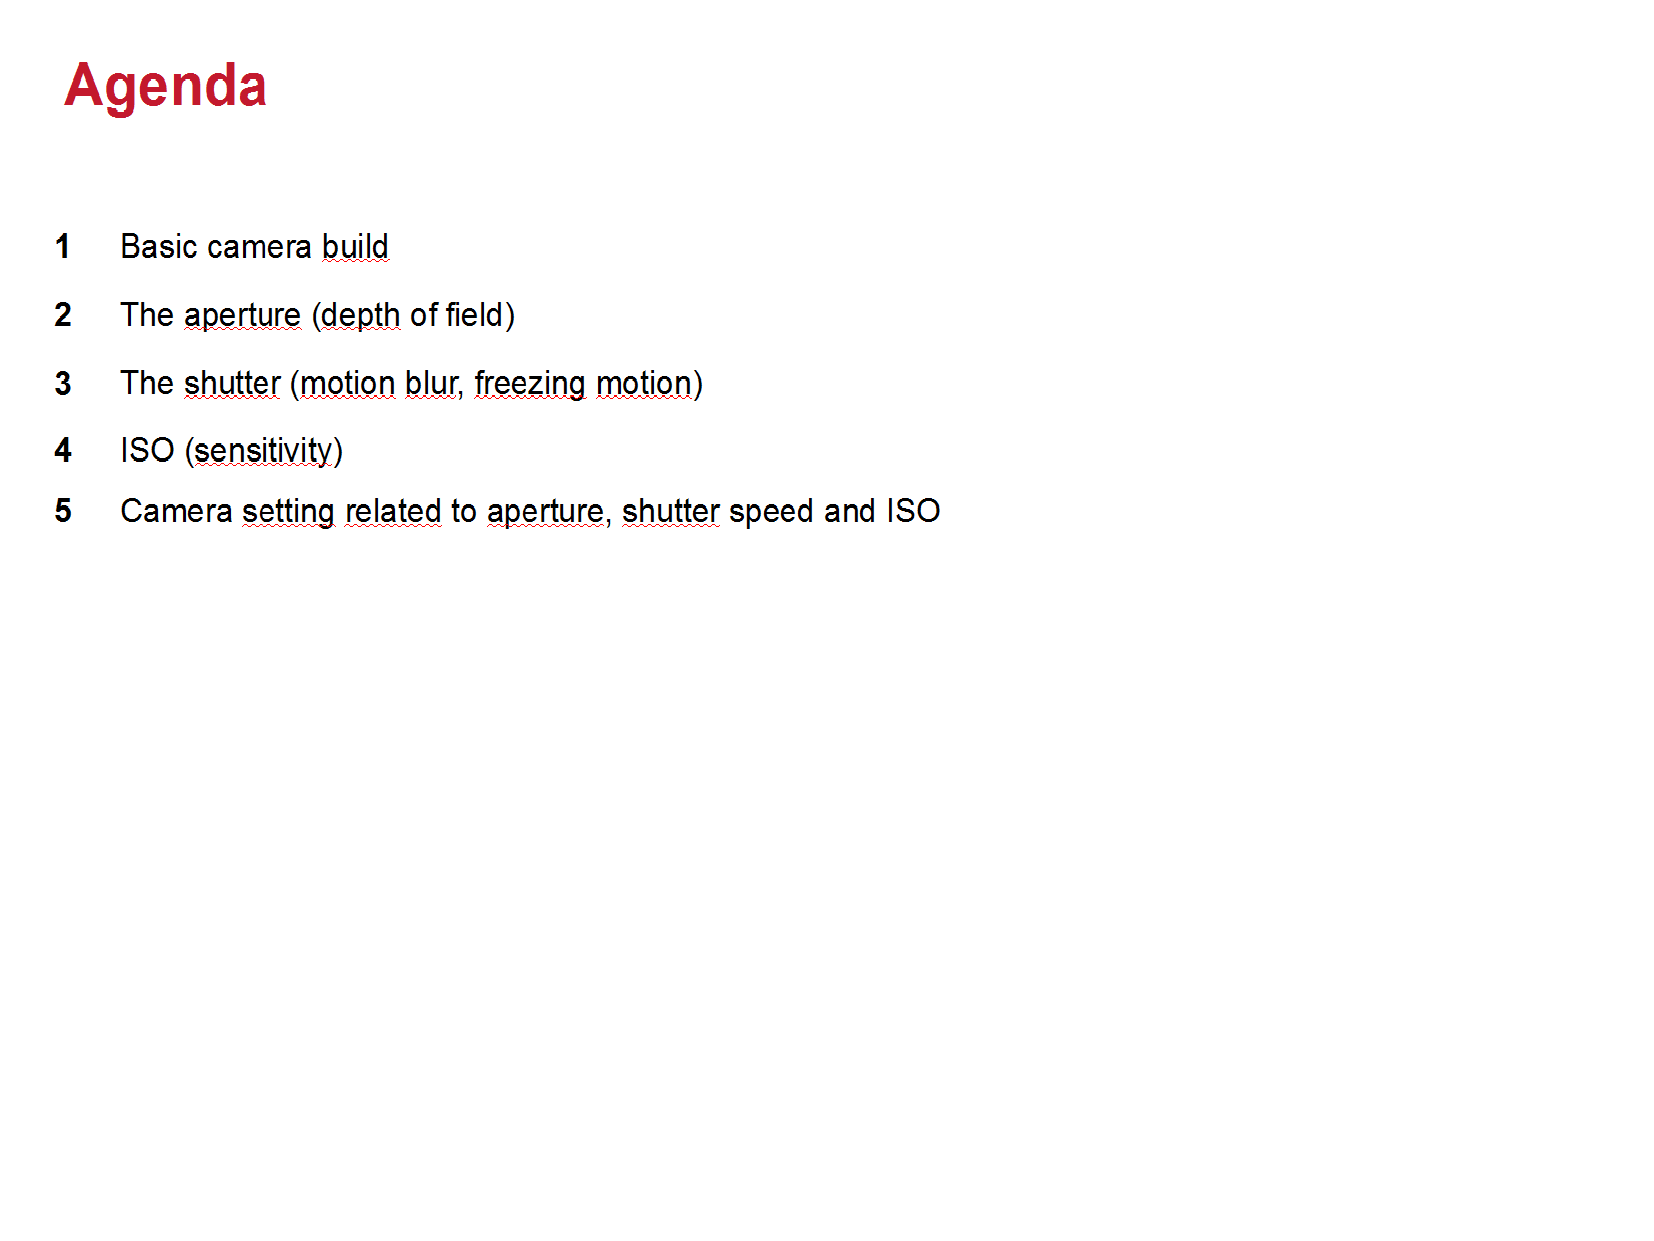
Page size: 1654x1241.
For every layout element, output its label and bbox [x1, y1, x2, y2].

picture [0, 1, 1052, 650]
